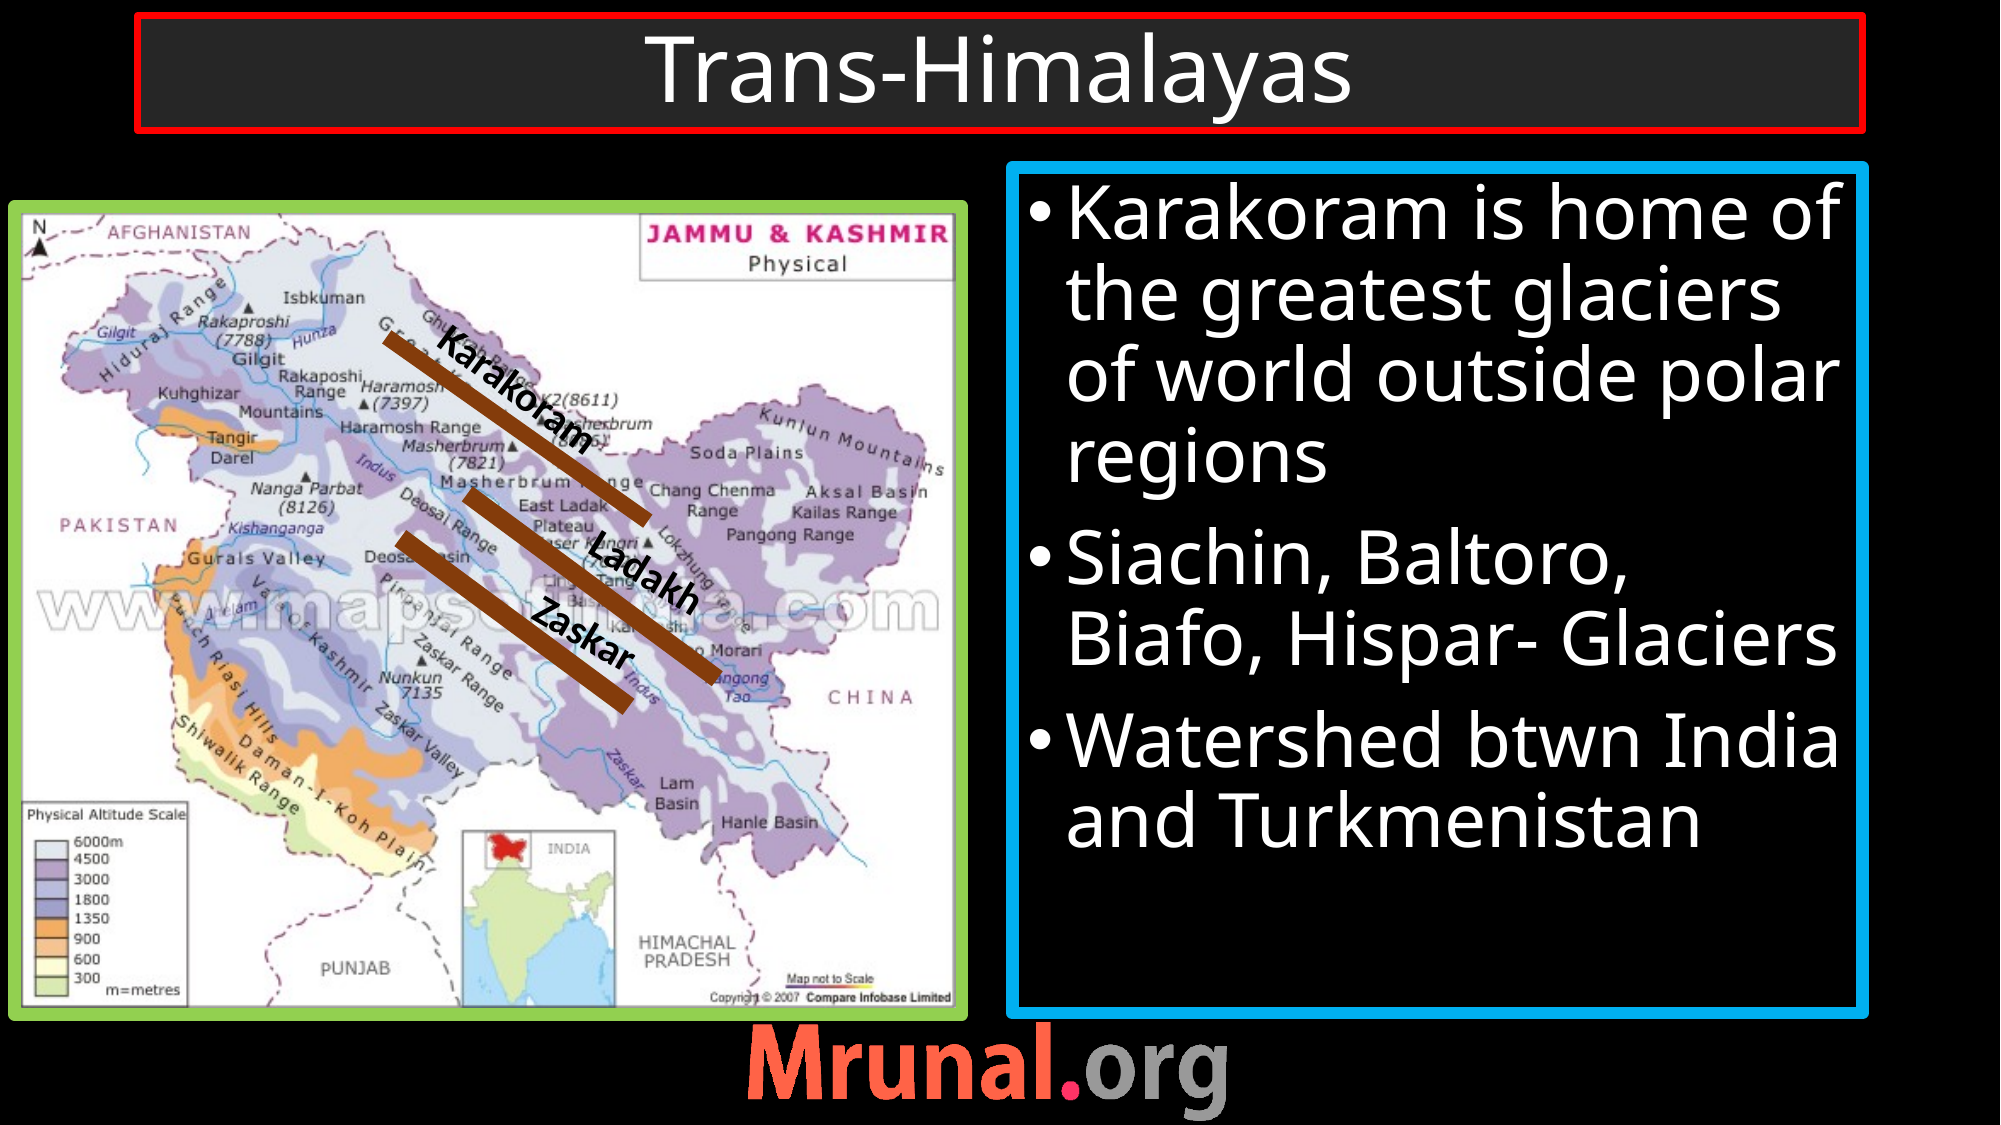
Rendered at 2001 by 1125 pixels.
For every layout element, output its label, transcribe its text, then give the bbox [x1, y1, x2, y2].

text_box Zaskar [509, 568, 735, 737]
picture [741, 1005, 1230, 1125]
text_box Karakoram [413, 296, 632, 483]
picture [20, 212, 956, 1009]
text_box [394, 530, 635, 715]
title Trans-Himalayas [137, 15, 1863, 131]
text_box Ladakh [565, 503, 791, 675]
list Karakoram is home of the greatest glaciers of world outside polar regions Siachin, Baltoro, Biafo, Hispar- Glaciers Watershed btwn India and Turkmenistan [1012, 167, 1863, 1014]
text_box [382, 330, 653, 528]
text_box [461, 486, 723, 673]
